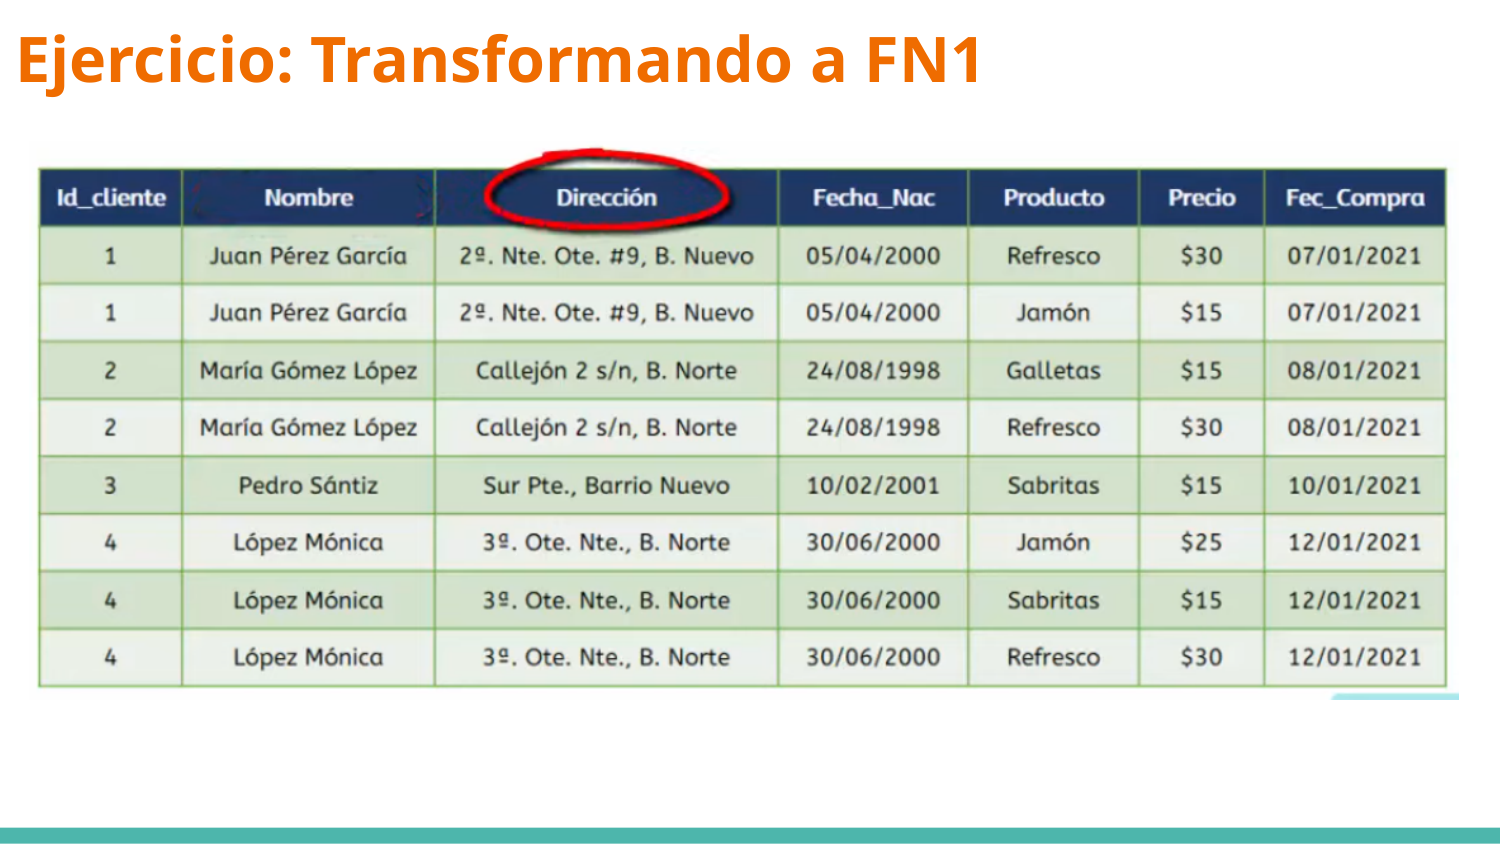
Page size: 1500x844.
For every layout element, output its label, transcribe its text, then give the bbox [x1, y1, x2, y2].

picture [29, 141, 1459, 700]
title Ejercicio: Transformando a FN1 [0, 0, 1398, 116]
